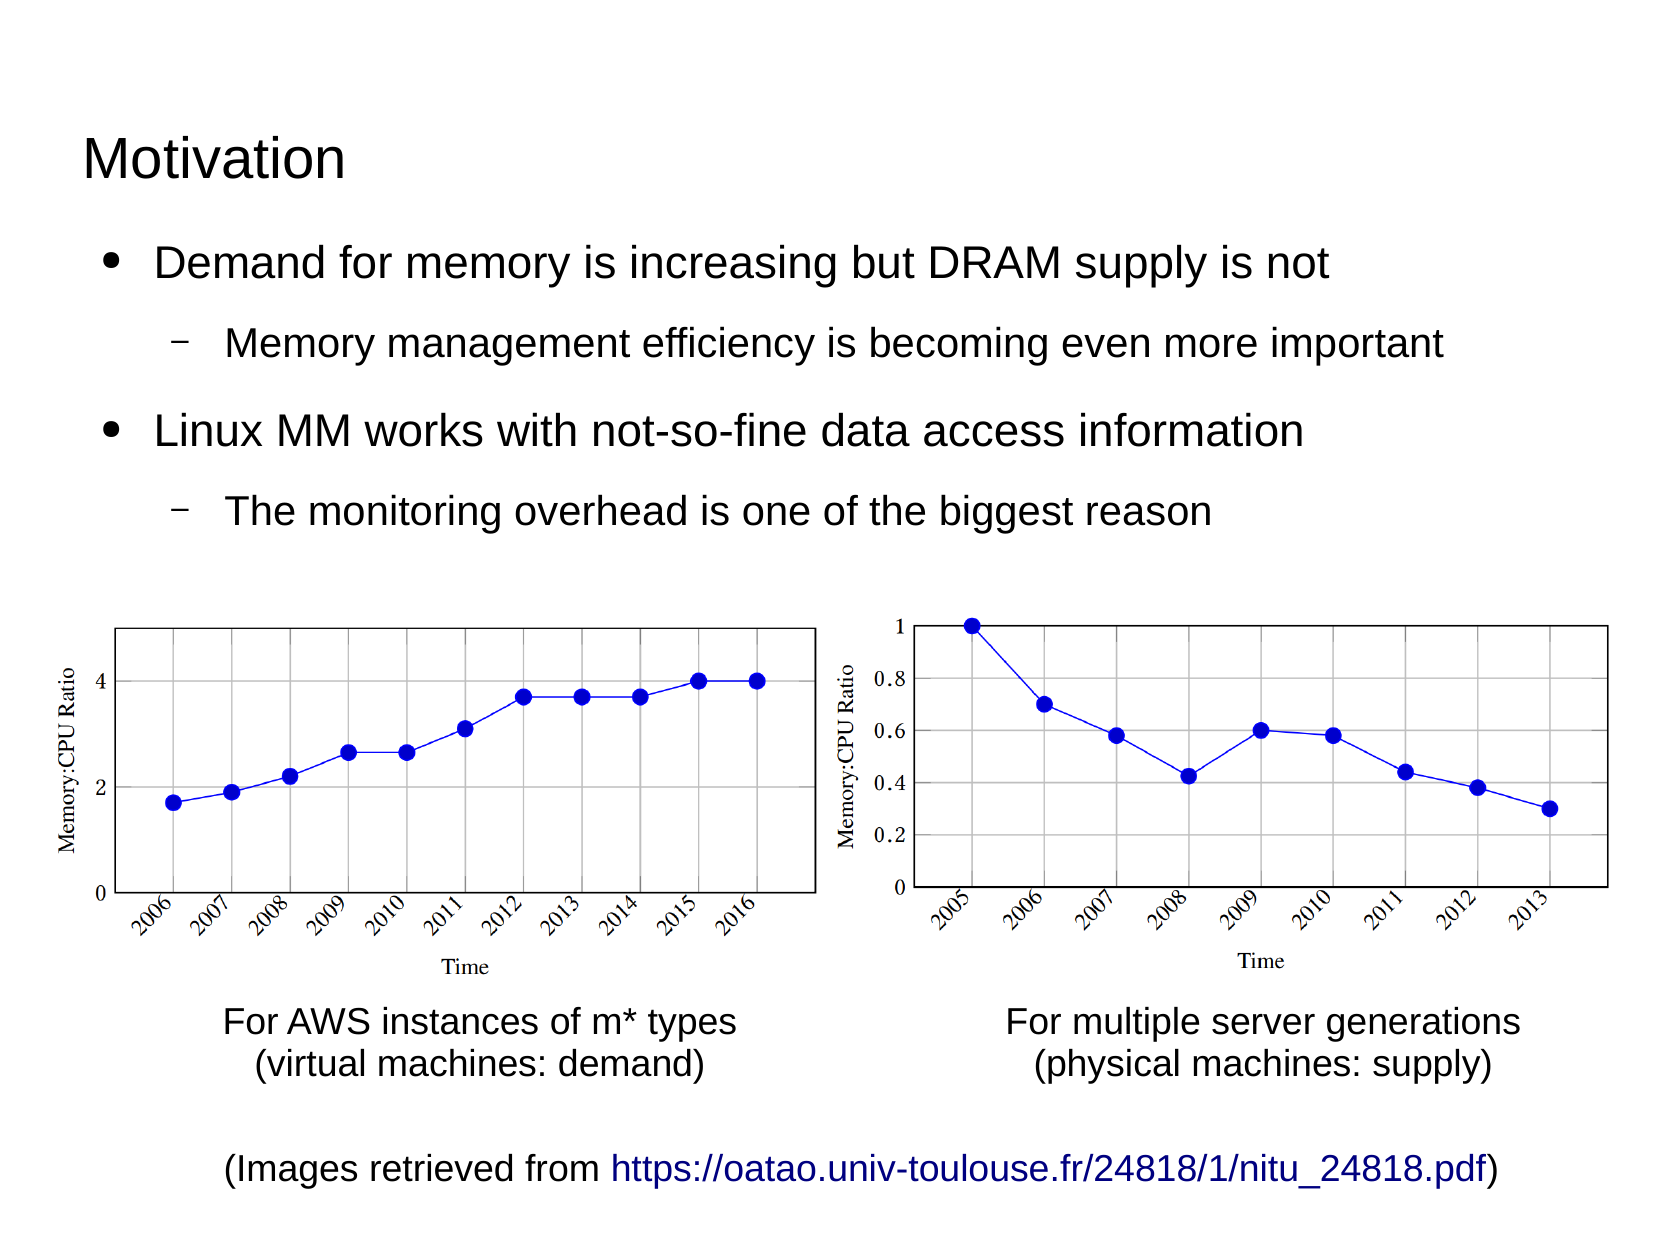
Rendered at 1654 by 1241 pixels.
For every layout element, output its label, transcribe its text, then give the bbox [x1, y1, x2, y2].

text_box (Images retrieved from https://oatao.univ-toulouse.fr/24818/1/nitu_24818.pdf) [156, 1140, 1567, 1231]
text_box For multiple server generations (physical machines: supply) [933, 992, 1594, 1092]
text_box For AWS instances of m* types (virtual machines: demand) [180, 992, 781, 1092]
picture [50, 603, 1621, 978]
title Motivation [82, 108, 1571, 210]
list Demand for memory is increasing but DRAM supply is not Memory management efficiency is becoming even more important Linux MM works with not-so-fine data access information The monitoring overhead is one of the biggest reason [82, 236, 1571, 617]
list Demand for memory is increasing but DRAM supply is not Memory management efficiency is becoming even more important Linux MM works with not-so-fine data access information The monitoring overhead is one of the biggest reason [82, 977, 1571, 1111]
